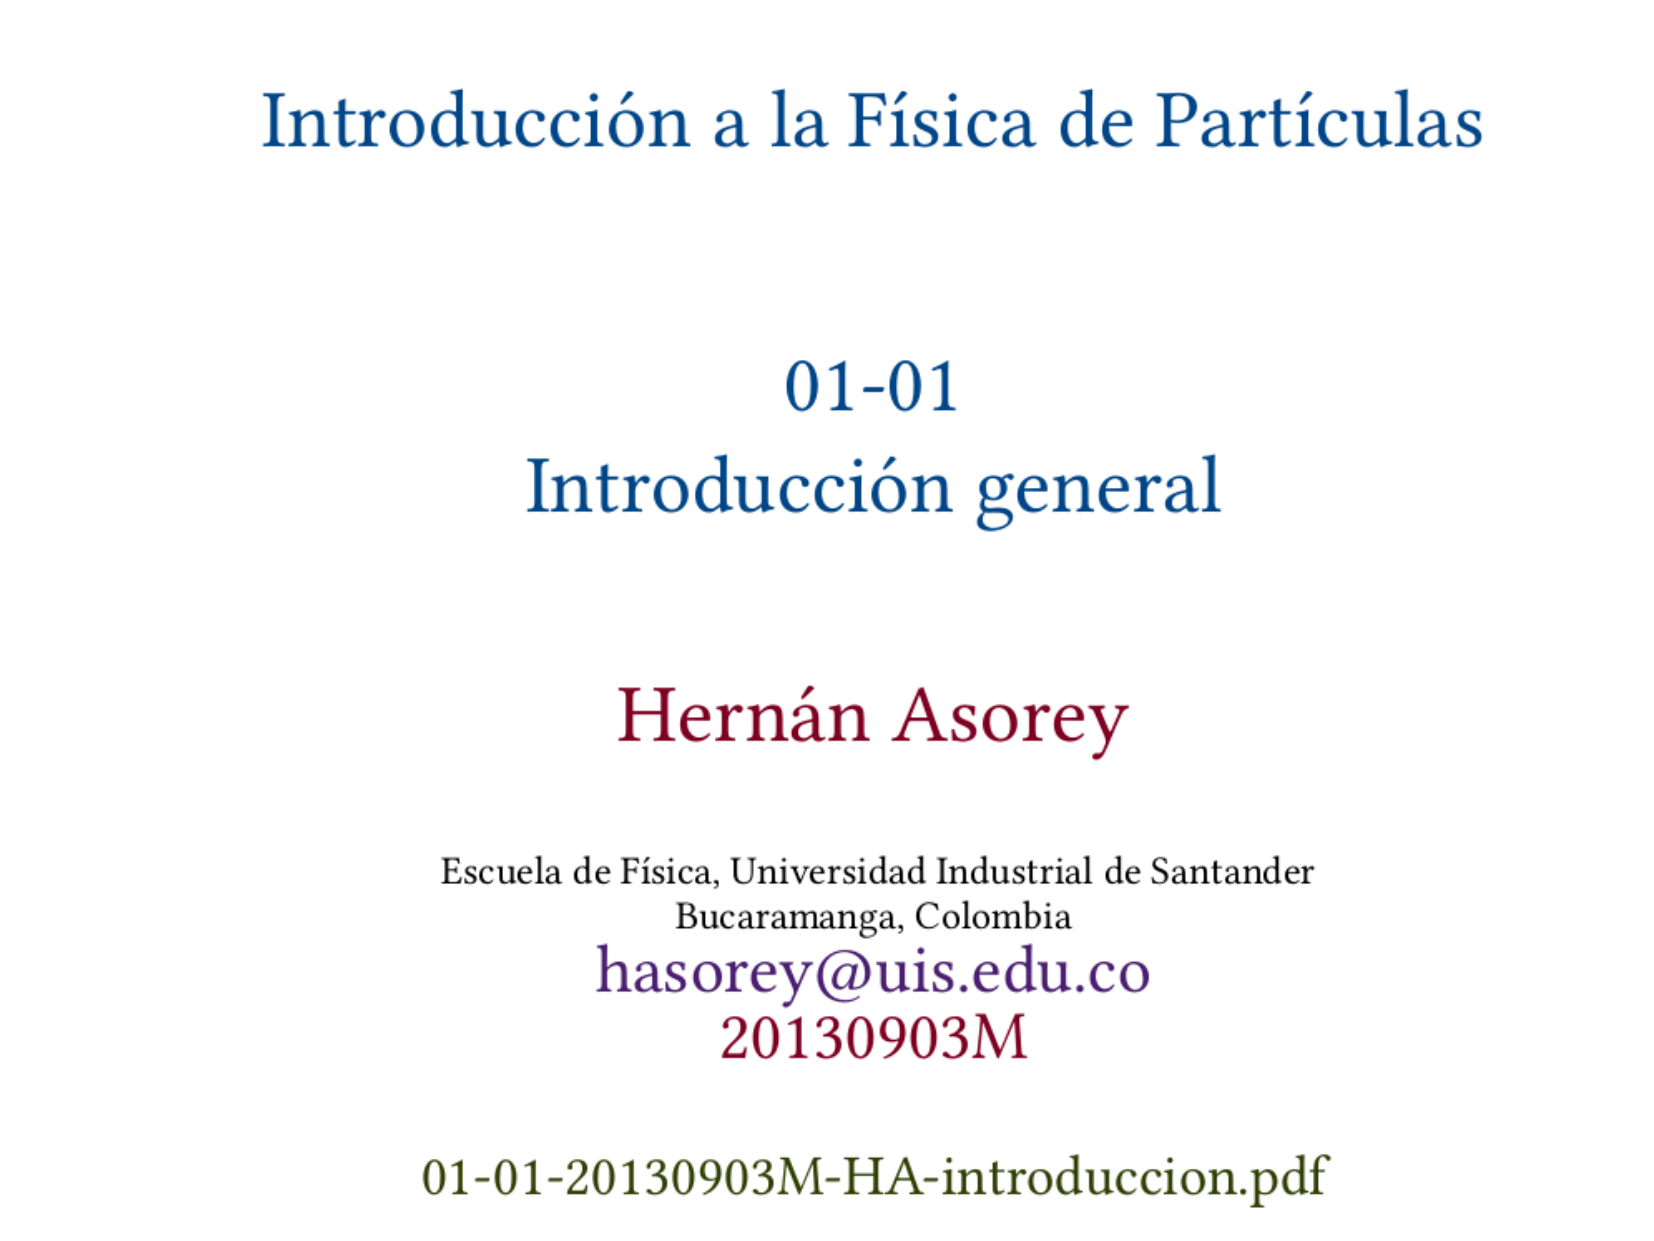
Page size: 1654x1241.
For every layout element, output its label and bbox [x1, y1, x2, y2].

picture [179, 7, 1518, 1241]
